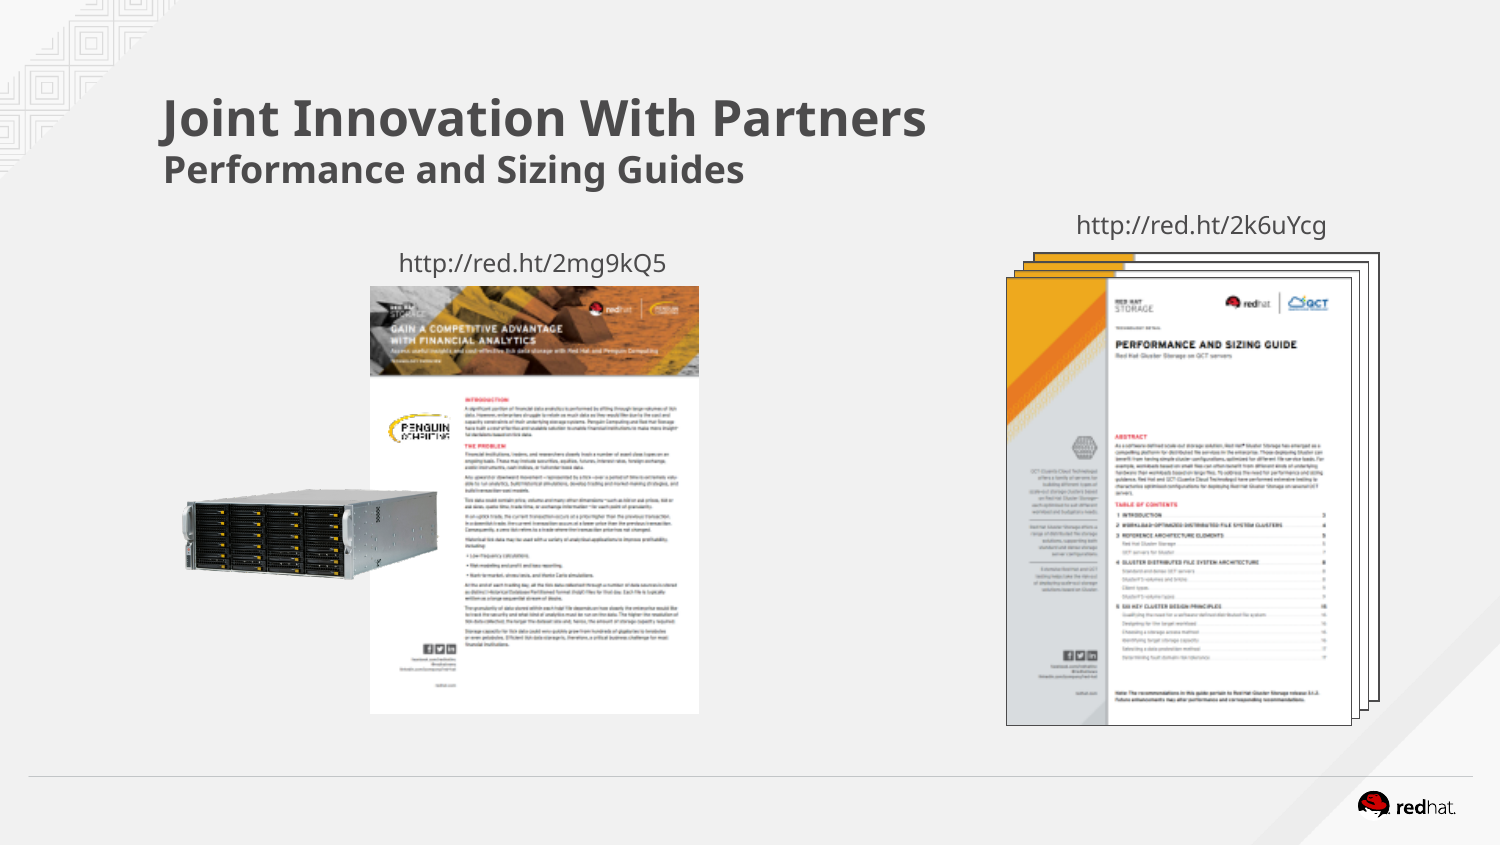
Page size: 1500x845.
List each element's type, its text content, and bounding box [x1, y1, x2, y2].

text_box http://red.ht/2mg9kQ5 [383, 240, 686, 286]
text_box Joint Innovation With Partners Performance and Sizing Guides [147, 78, 1407, 200]
text_box http://red.ht/2k6uYcg [1061, 202, 1352, 248]
picture [0, 0, 1500, 845]
